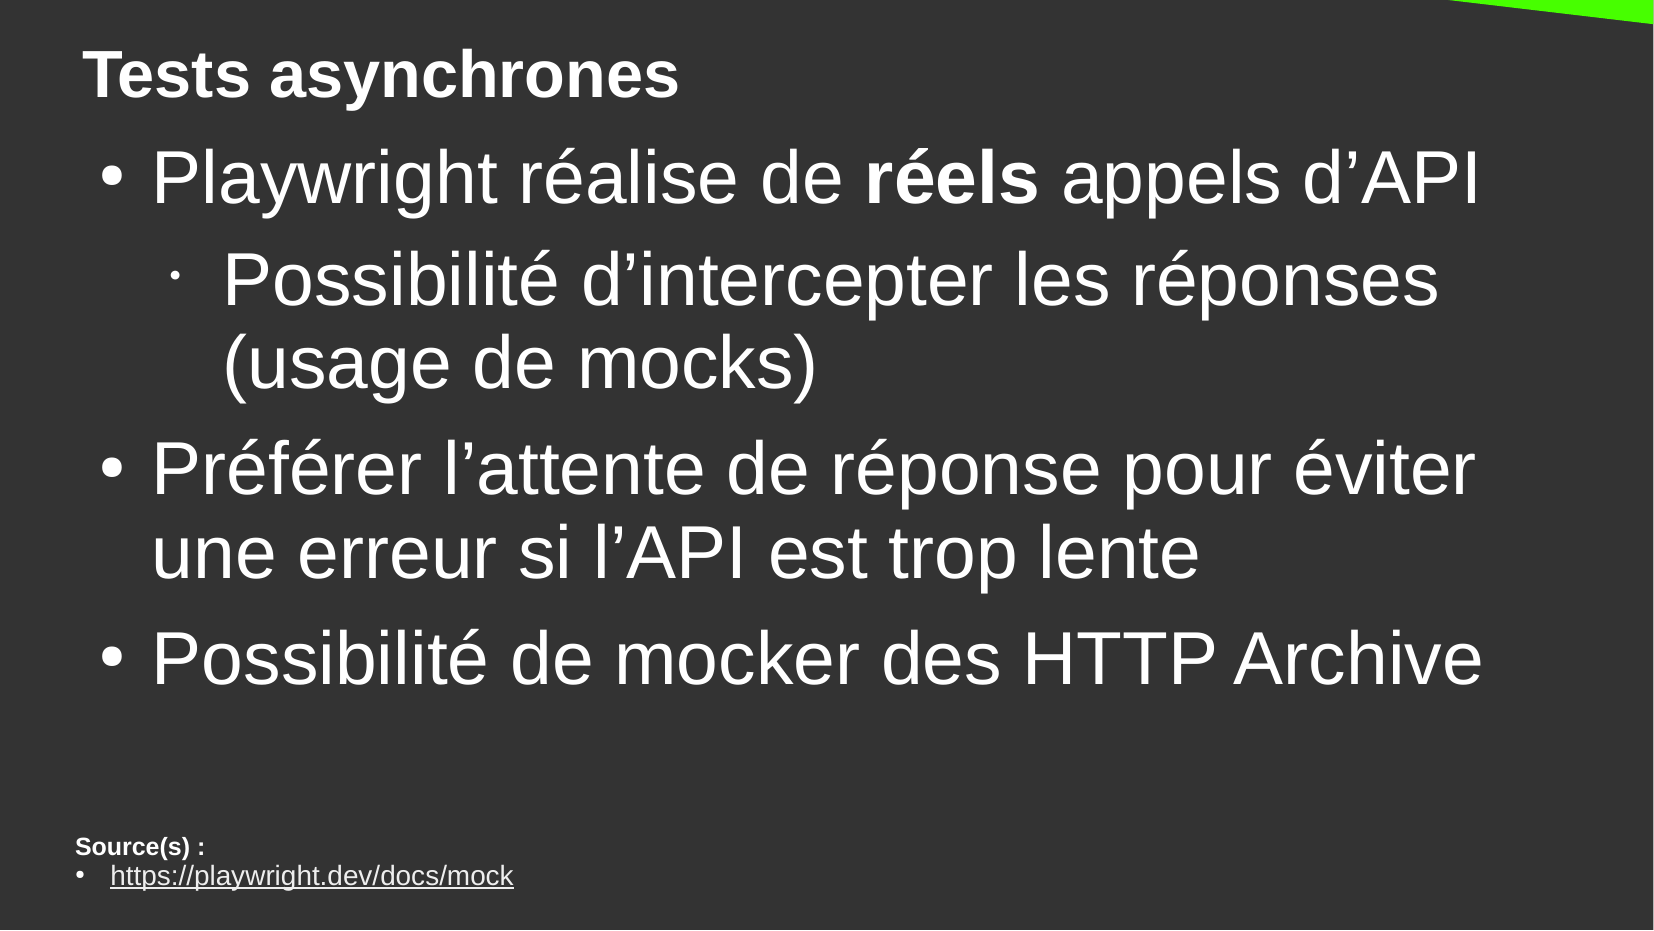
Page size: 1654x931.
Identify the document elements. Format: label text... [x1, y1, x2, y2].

list Playwright réalise de réels appels d’API Possibilité d’intercepter les réponses (usage de mocks) Préférer l’attente de réponse pour éviter une erreur si l’API est trop lente Possibilité de mocker des HTTP Archive [80, 135, 1619, 721]
text_box [1448, 0, 1654, 25]
title Tests asynchrones [82, 37, 1571, 112]
text_box Source(s) : https://playwright.dev/docs/mock [60, 762, 1546, 931]
